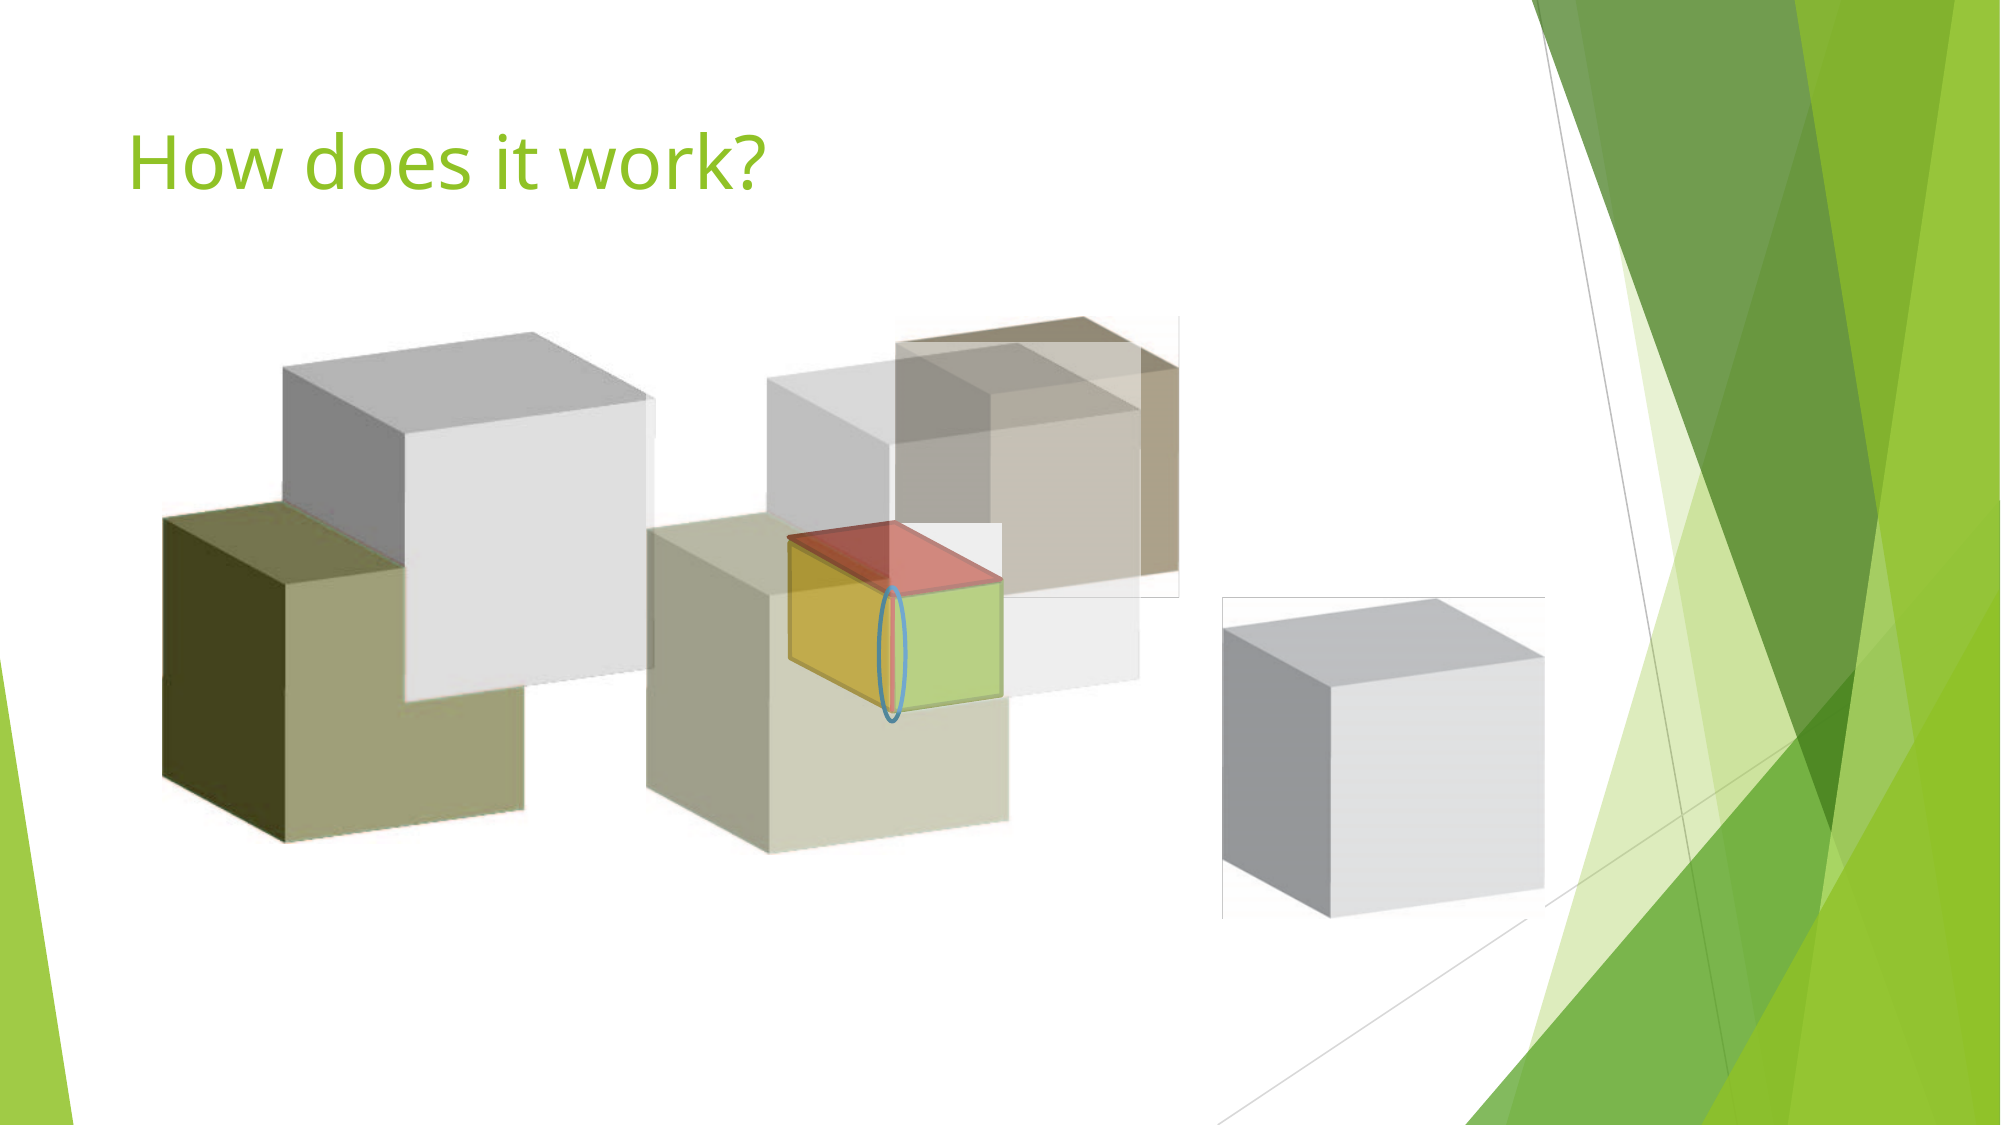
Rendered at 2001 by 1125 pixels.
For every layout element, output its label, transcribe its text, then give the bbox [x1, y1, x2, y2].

picture [162, 316, 1545, 919]
title How does it work? [111, 99, 1522, 317]
